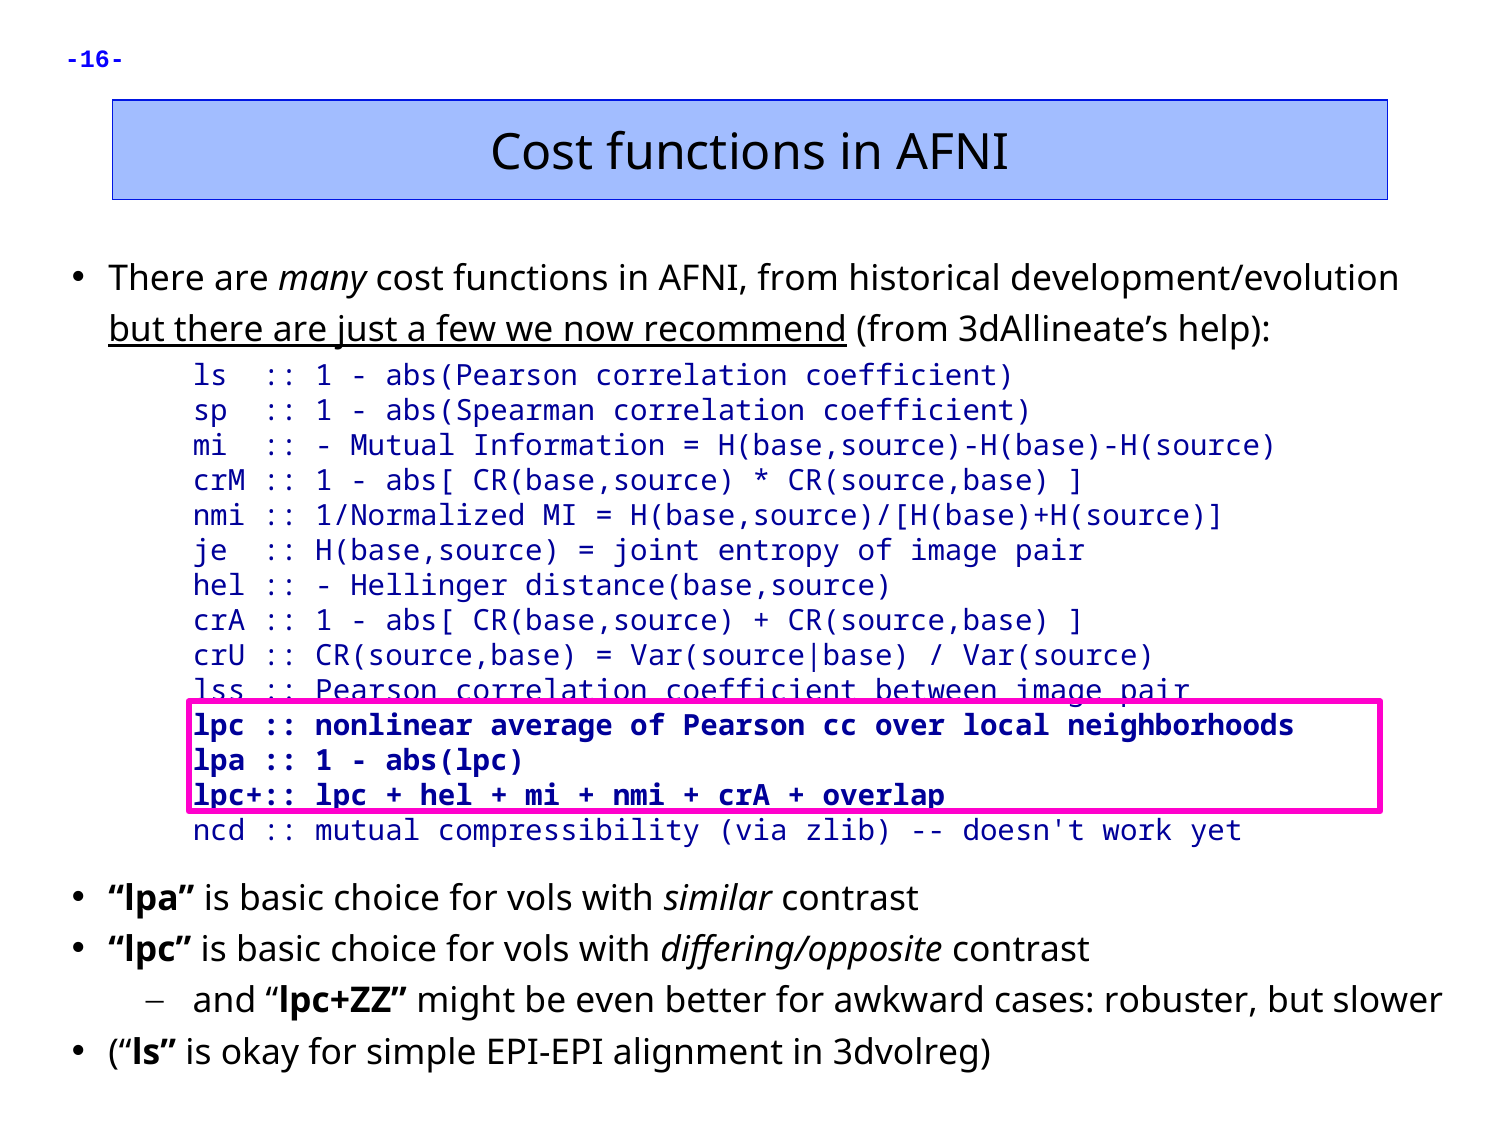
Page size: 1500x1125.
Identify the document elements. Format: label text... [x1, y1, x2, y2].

text_box There are many cost functions in AFNI, from historical development/evolution but there are just a few we now recommend (from 3dAllineate’s help): “lpa” is basic choice for vols with similar contrast “lpc” is basic choice for vols with differing/opposite contrast and “lpc+ZZ” might be even better for awkward cases: robuster, but slower (“ls” is okay for simple EPI-EPI alignment in 3dvolreg) [56, 246, 1474, 1047]
text_box Cost functions in AFNI [112, 99, 1388, 200]
text_box ls :: 1 - abs(Pearson correlation coefficient) sp :: 1 - abs(Spearman correlation coefficient) mi :: - Mutual Information = H(base,source)-H(base)-H(source) crM :: 1 - abs[ CR(base,source) * CR(source,base) ] nmi :: 1/Normalized MI = H(base,source)/[H(base)+H(source)] je :: H(base,source) = joint entropy of image pair hel :: - Hellinger distance(base,source) crA :: 1 - abs[ CR(base,source) + CR(source,base) ] crU :: CR(source,base) = Var(source|base) / Var(source) lss :: Pearson correlation coefficient between image pair lpc :: nonlinear average of Pearson cc over local neighborhoods lpa :: 1 - abs(lpc) lpc+:: lpc + hel + mi + nmi + crA + overlap ncd :: mutual compressibility (via zlib) -- doesn't work yet [125, 349, 1440, 865]
